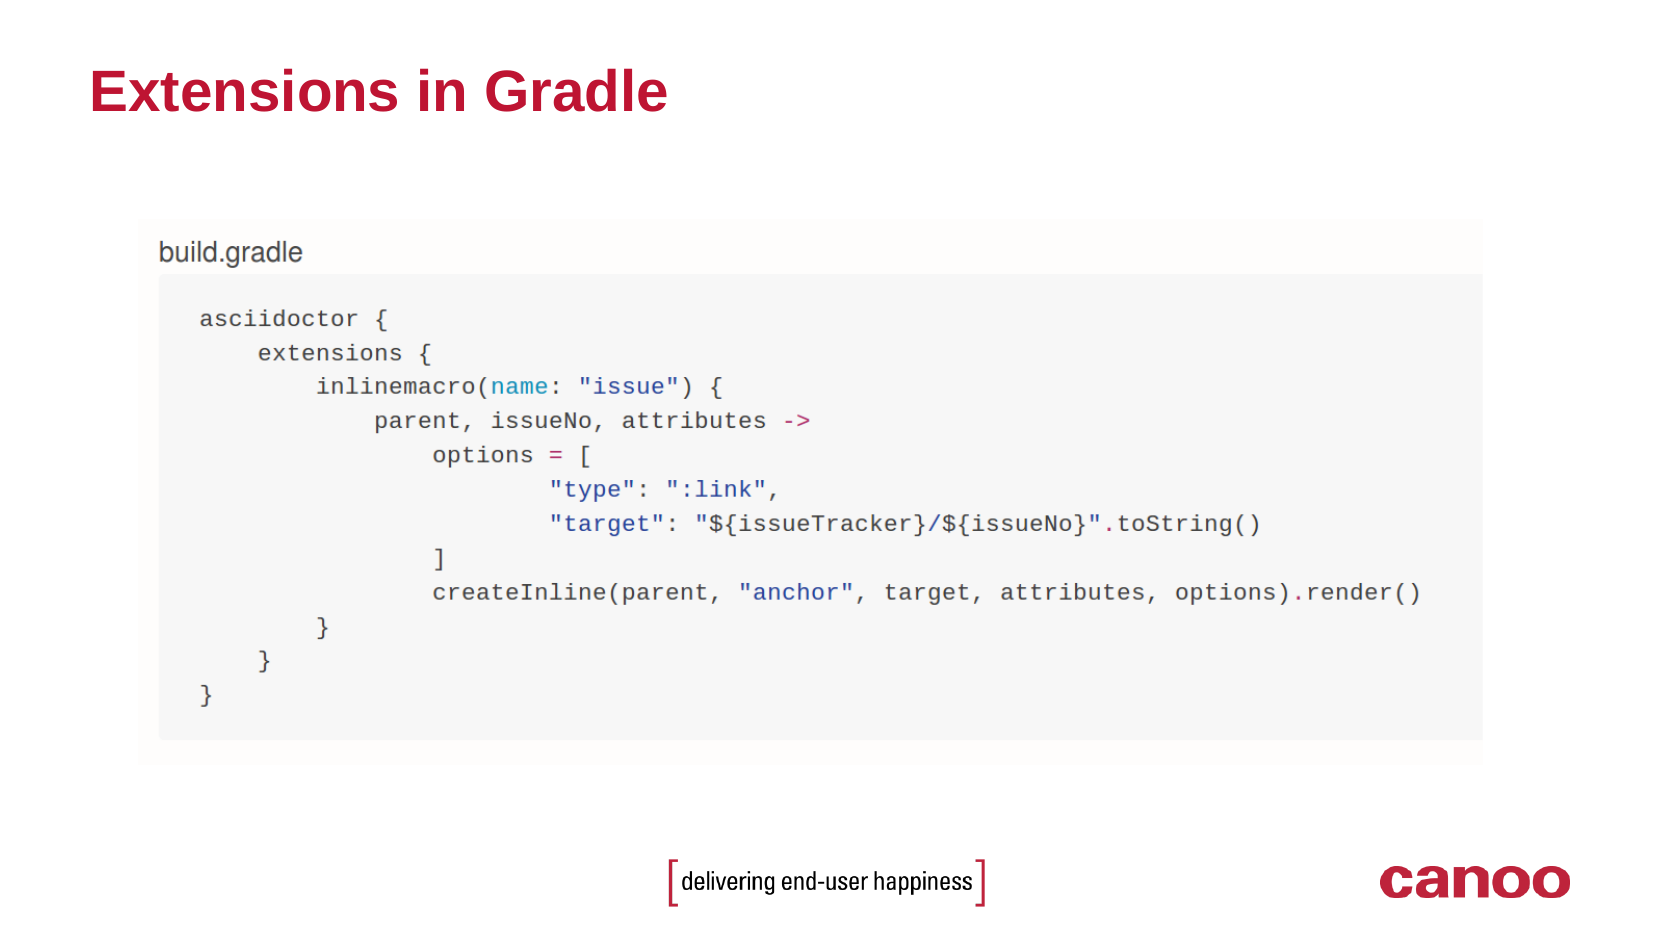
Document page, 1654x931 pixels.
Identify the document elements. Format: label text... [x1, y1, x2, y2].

title Extensions in Gradle [75, 45, 1591, 136]
picture [662, 855, 991, 910]
picture [138, 219, 1516, 766]
picture [1380, 866, 1570, 898]
